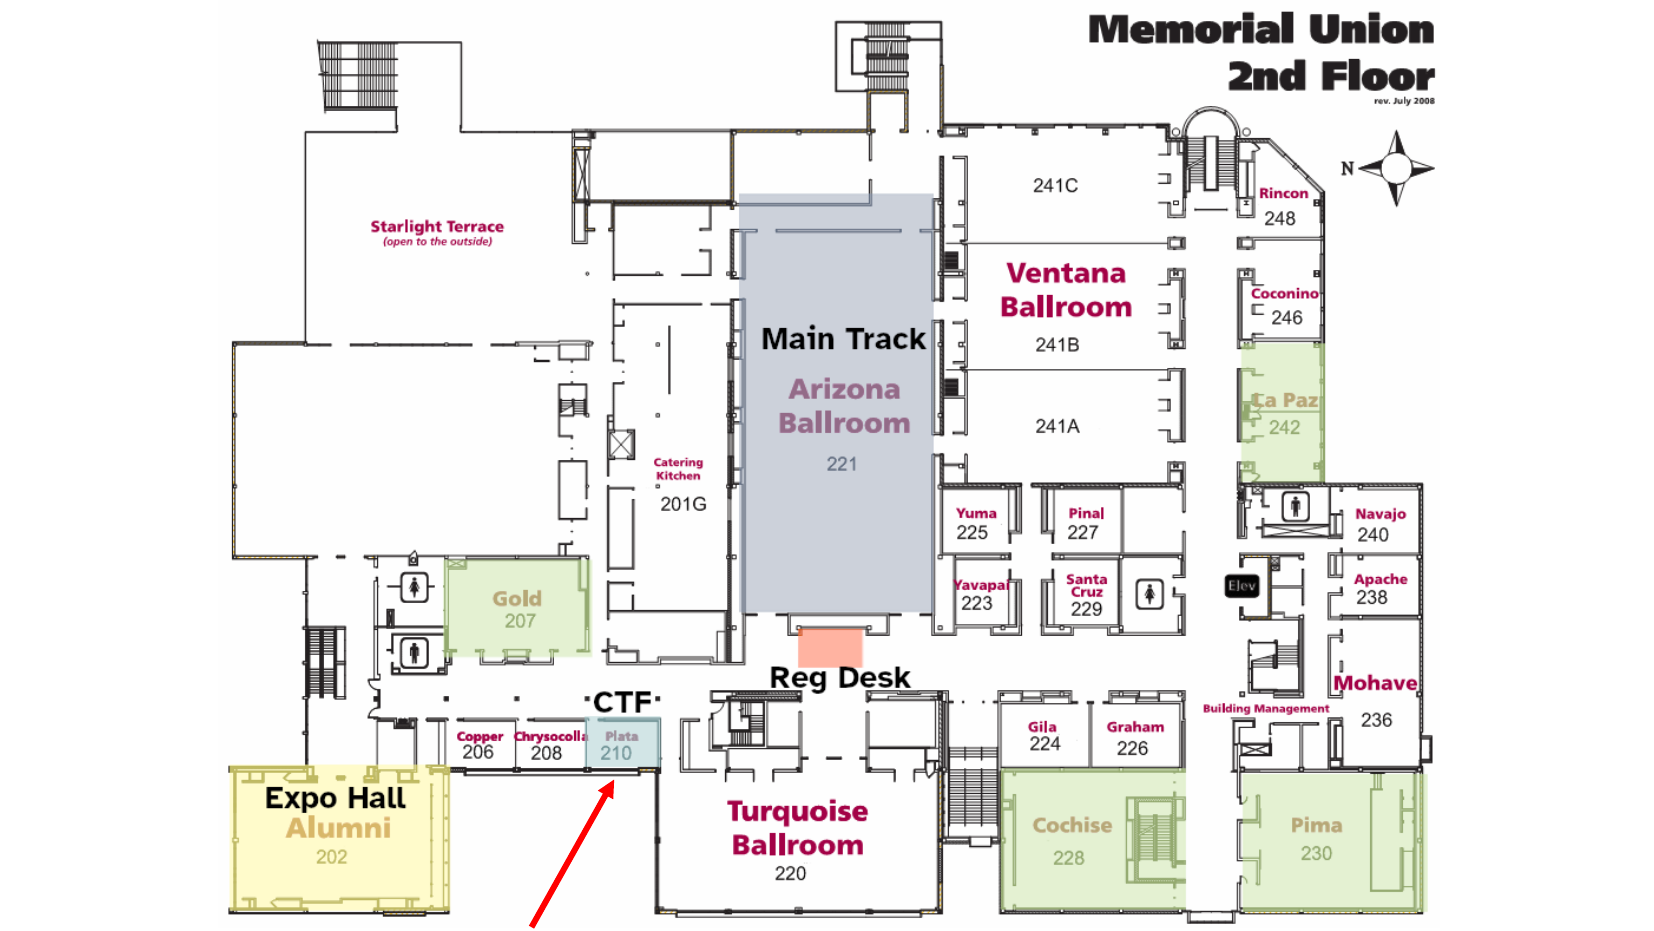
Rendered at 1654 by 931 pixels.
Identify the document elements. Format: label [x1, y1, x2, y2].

picture [199, 0, 1455, 931]
